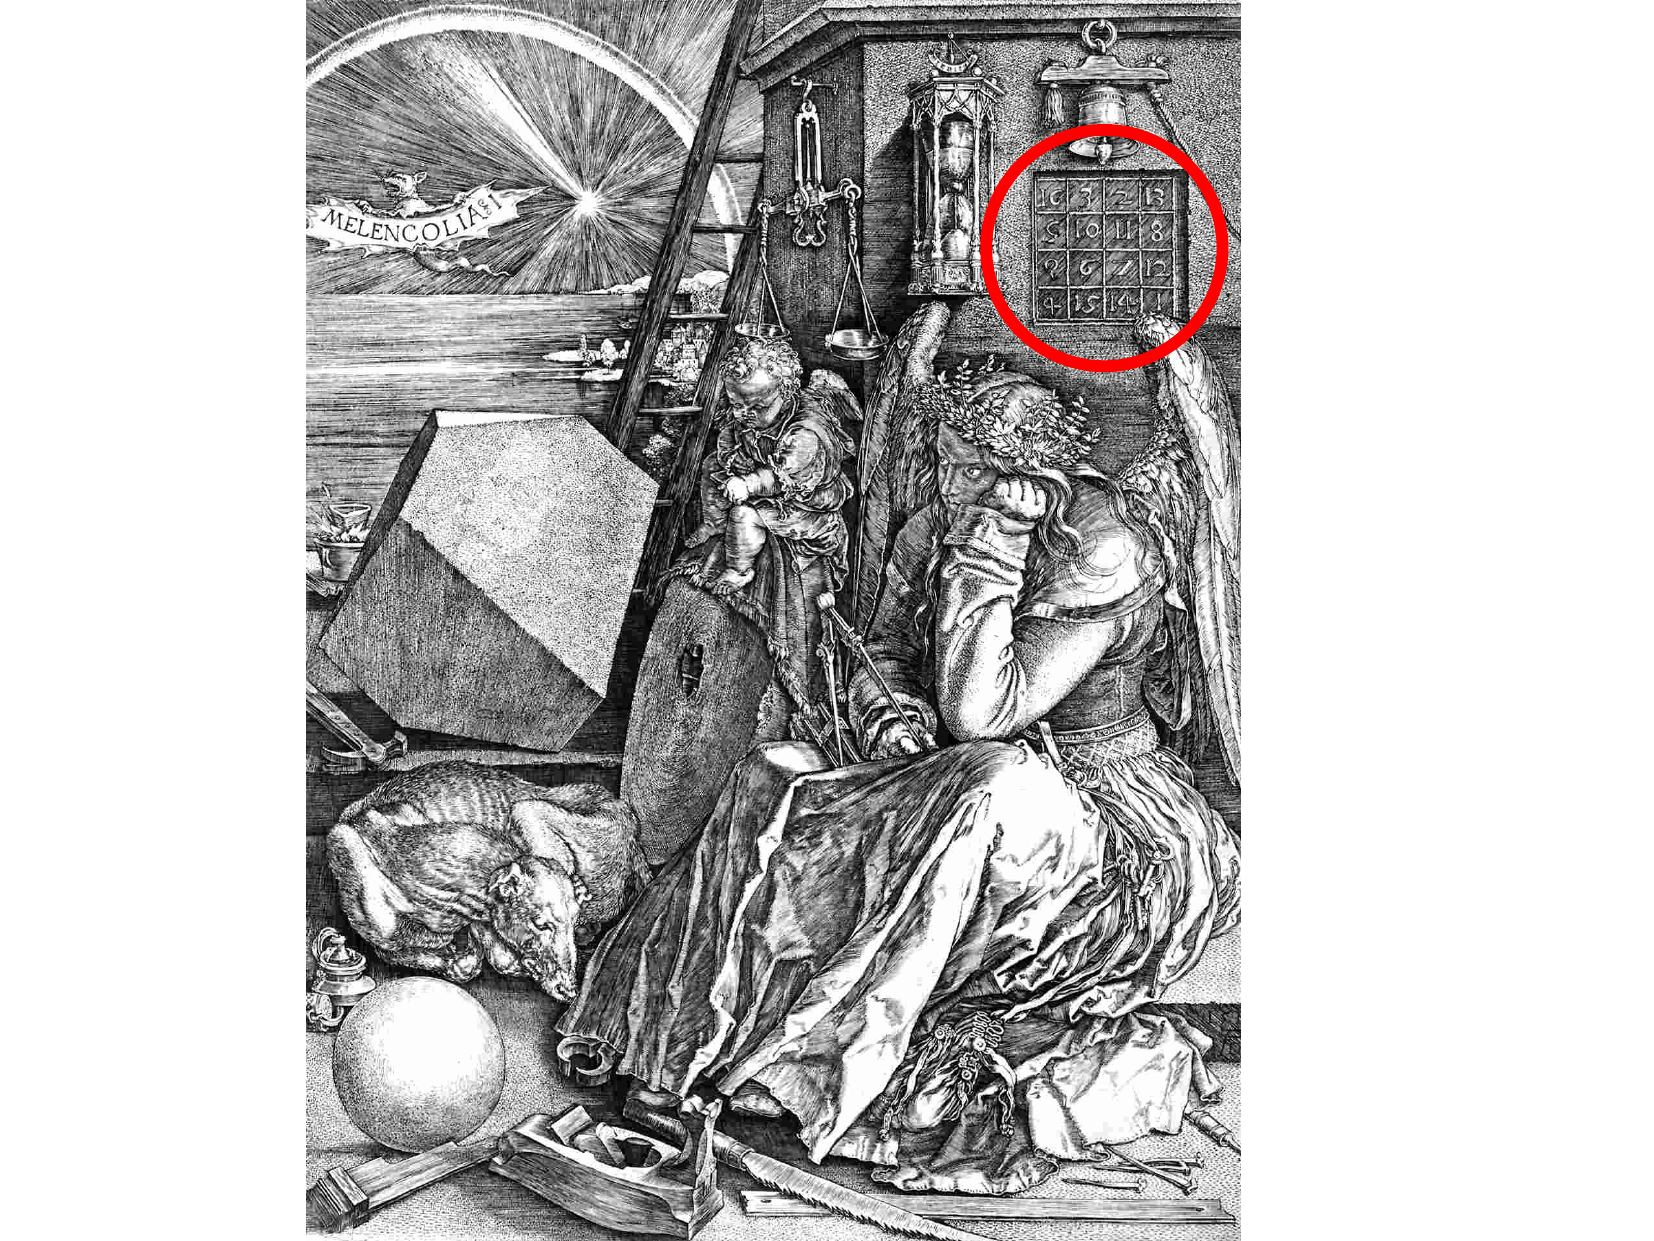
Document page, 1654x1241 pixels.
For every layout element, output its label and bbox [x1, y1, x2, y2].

picture [306, 0, 1241, 1241]
